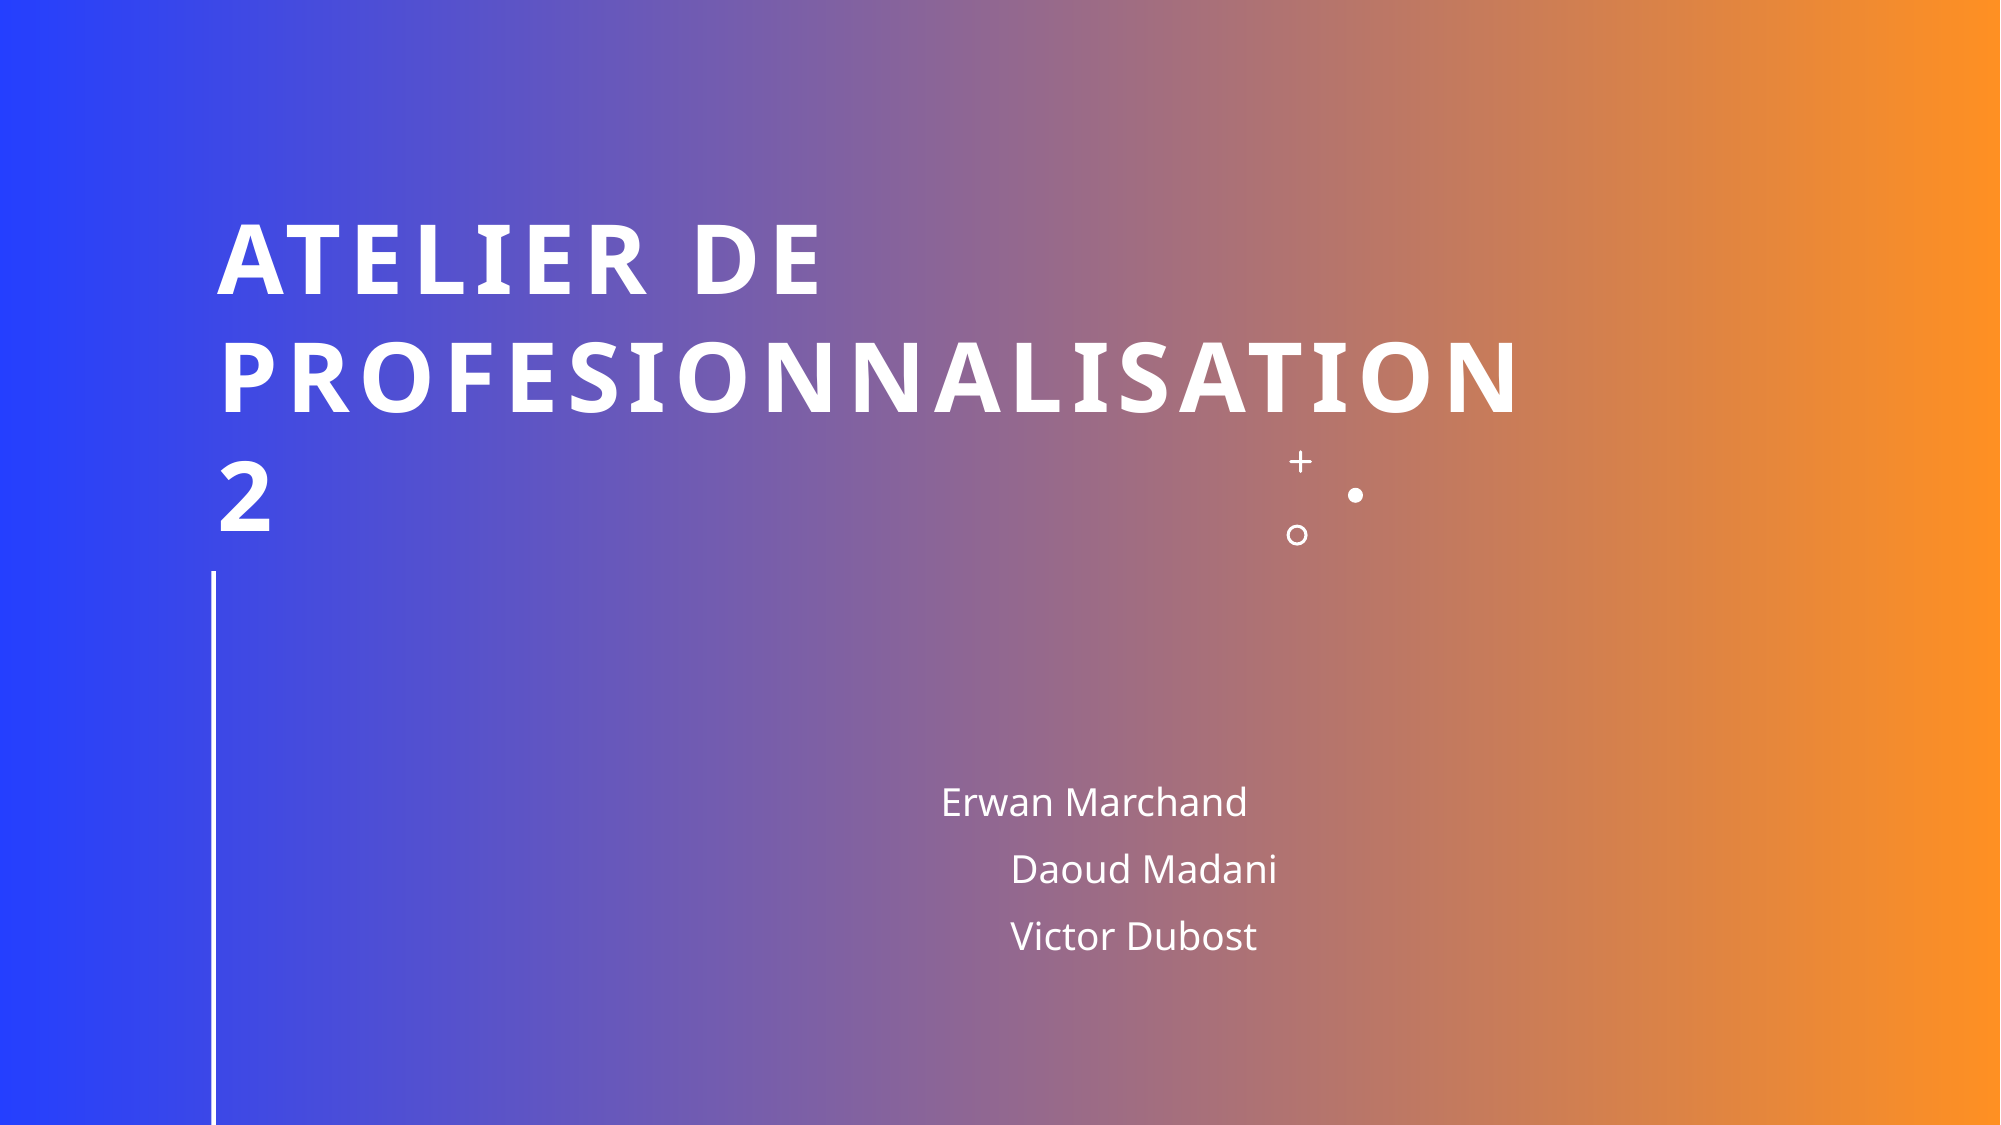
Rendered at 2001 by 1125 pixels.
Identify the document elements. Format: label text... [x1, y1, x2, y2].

subtitle Erwan Marchand Daoud Madani Victor Dubost [925, 771, 1762, 968]
title Atelier de profesionnalisation 2 [202, 96, 1626, 563]
